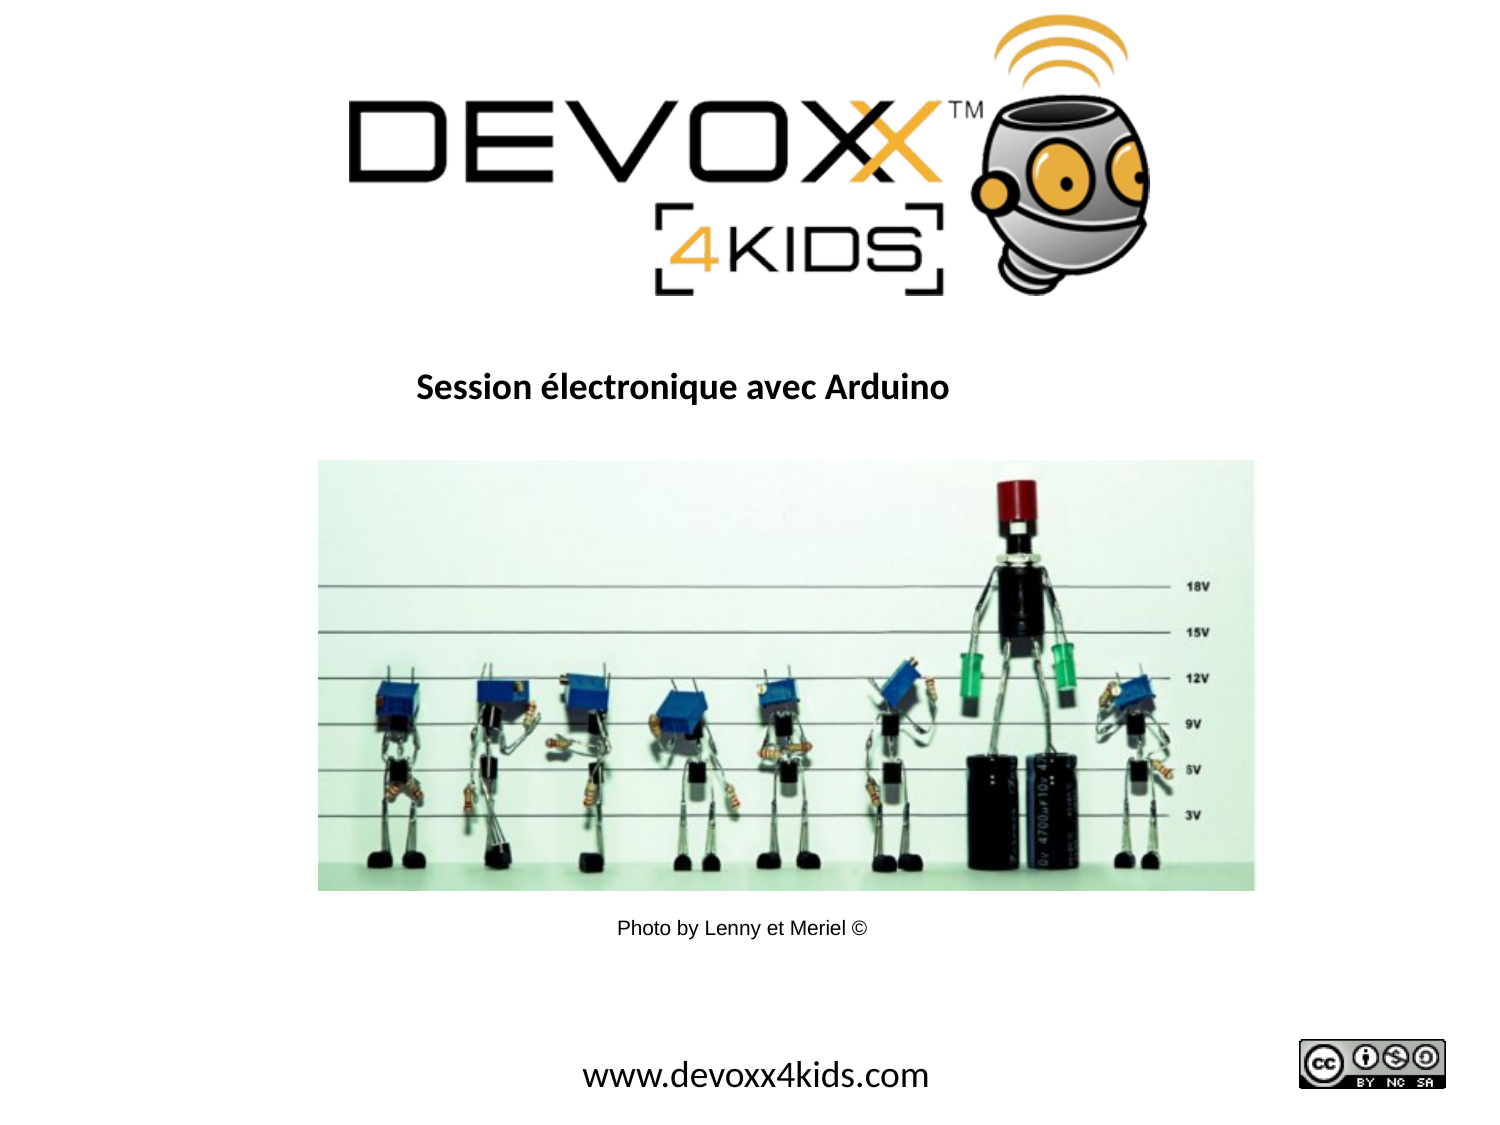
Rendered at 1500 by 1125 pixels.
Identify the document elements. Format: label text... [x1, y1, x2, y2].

picture [349, 14, 1150, 296]
text_box Photo by Lenny et Meriel © [602, 909, 1075, 948]
picture [1299, 1039, 1446, 1089]
title Session électronique avec Arduino [401, 354, 1217, 438]
picture [318, 460, 1257, 891]
